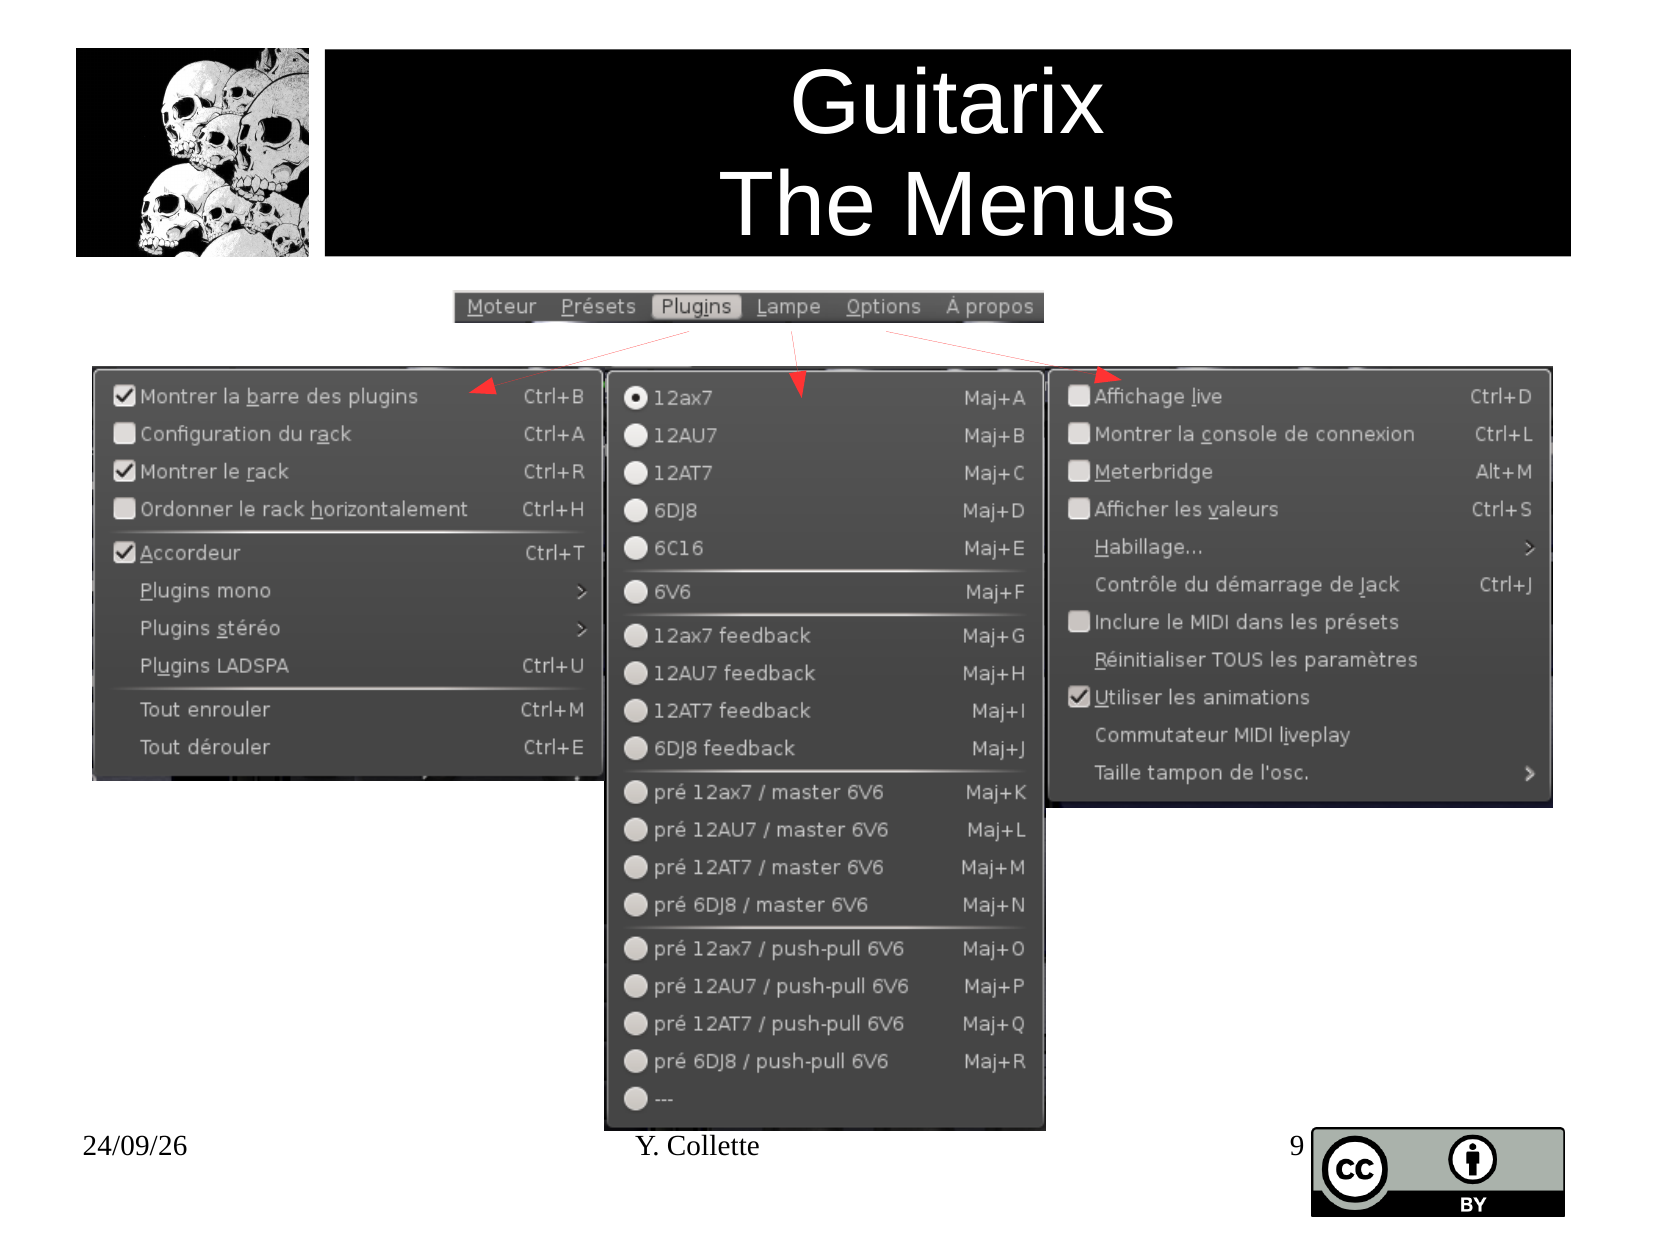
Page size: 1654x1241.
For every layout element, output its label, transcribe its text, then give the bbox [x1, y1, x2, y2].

picture [1311, 1127, 1565, 1217]
picture [1060, 366, 1097, 374]
picture [76, 48, 309, 257]
title Guitarix The Menus [324, 49, 1571, 257]
picture [92, 366, 1553, 1131]
picture [452, 290, 1044, 323]
